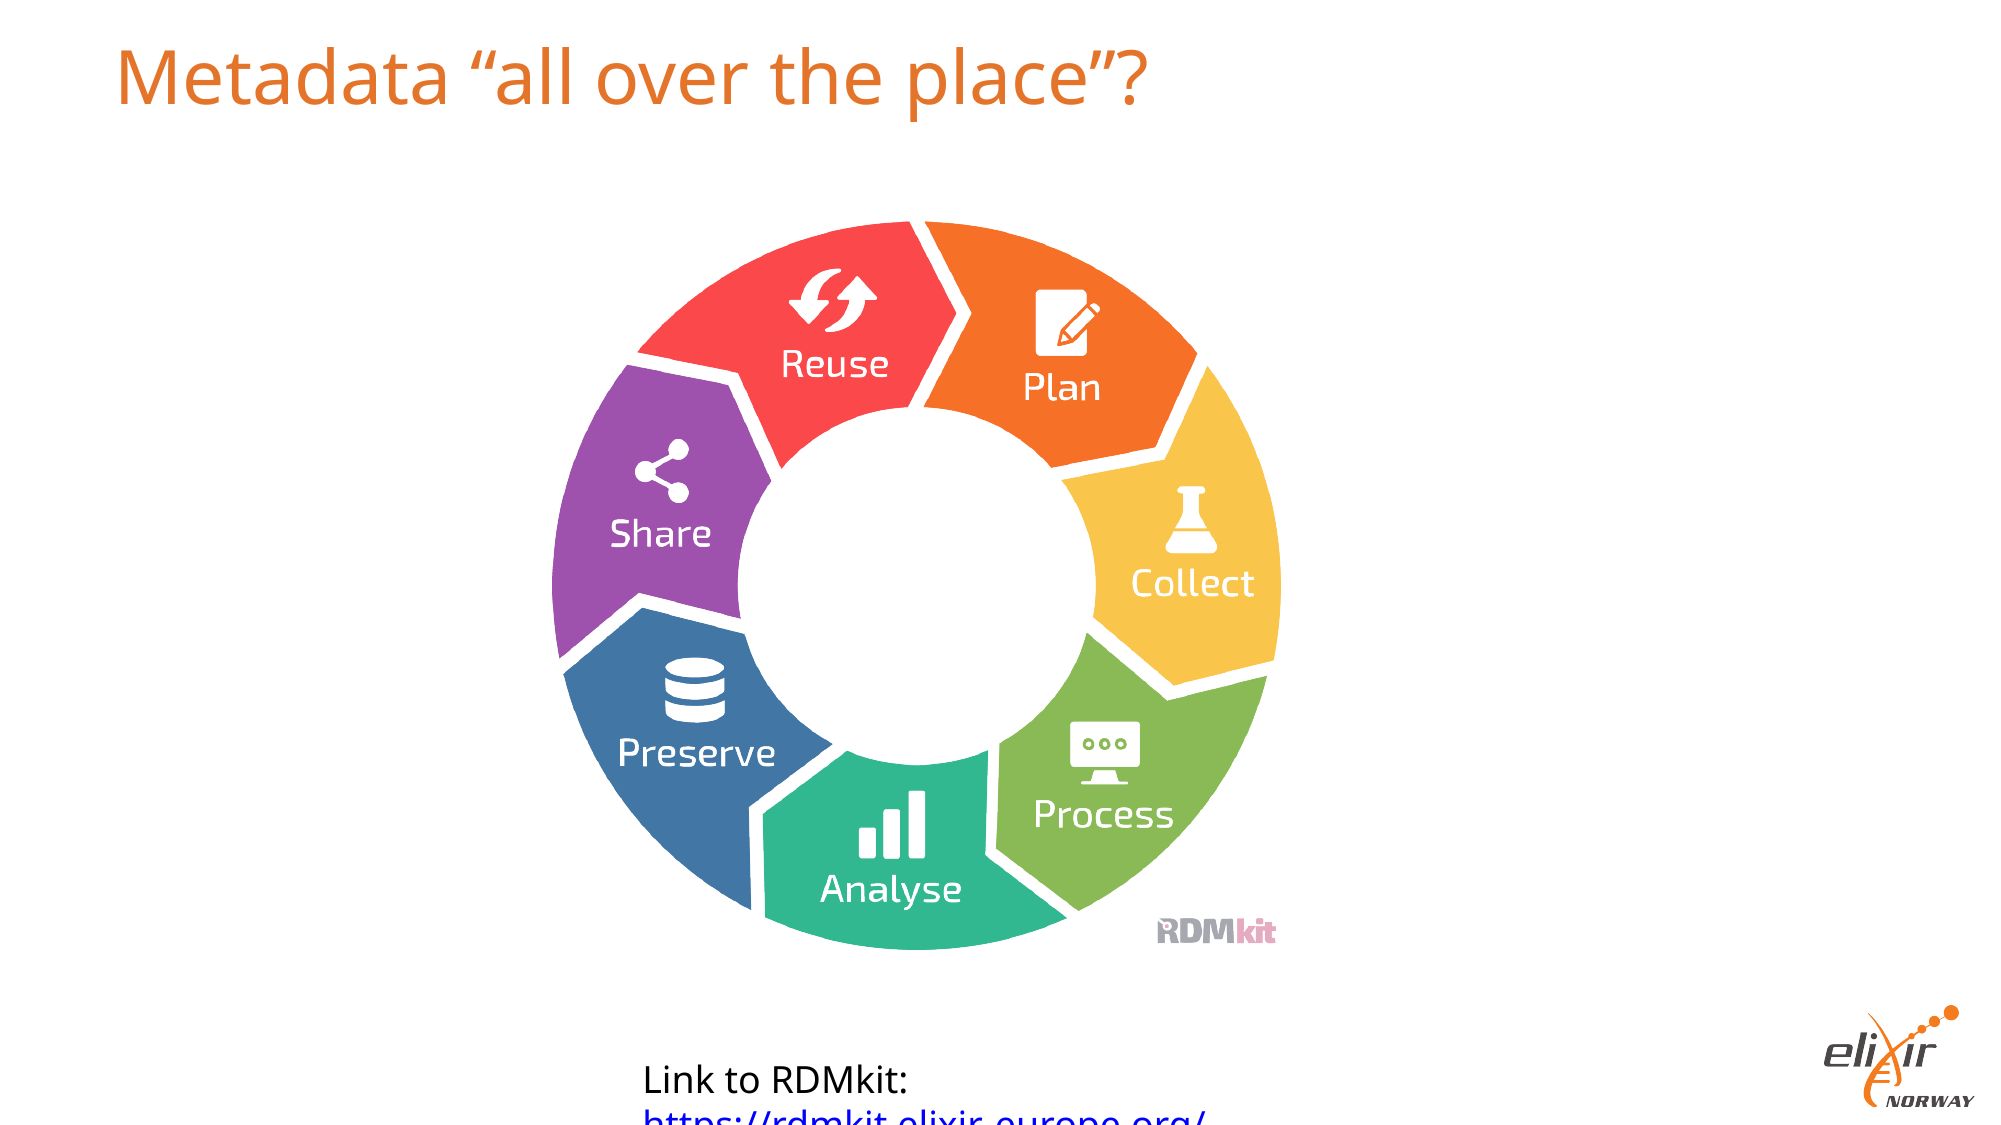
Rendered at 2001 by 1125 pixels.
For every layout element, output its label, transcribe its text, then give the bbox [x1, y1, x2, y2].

picture [1824, 1005, 1975, 1111]
title Metadata “all over the place”? [99, 22, 1900, 128]
picture [552, 221, 1281, 950]
text_box Link to RDMkit: https://rdmkit.elixir-europe.org/ [627, 1048, 1428, 1125]
